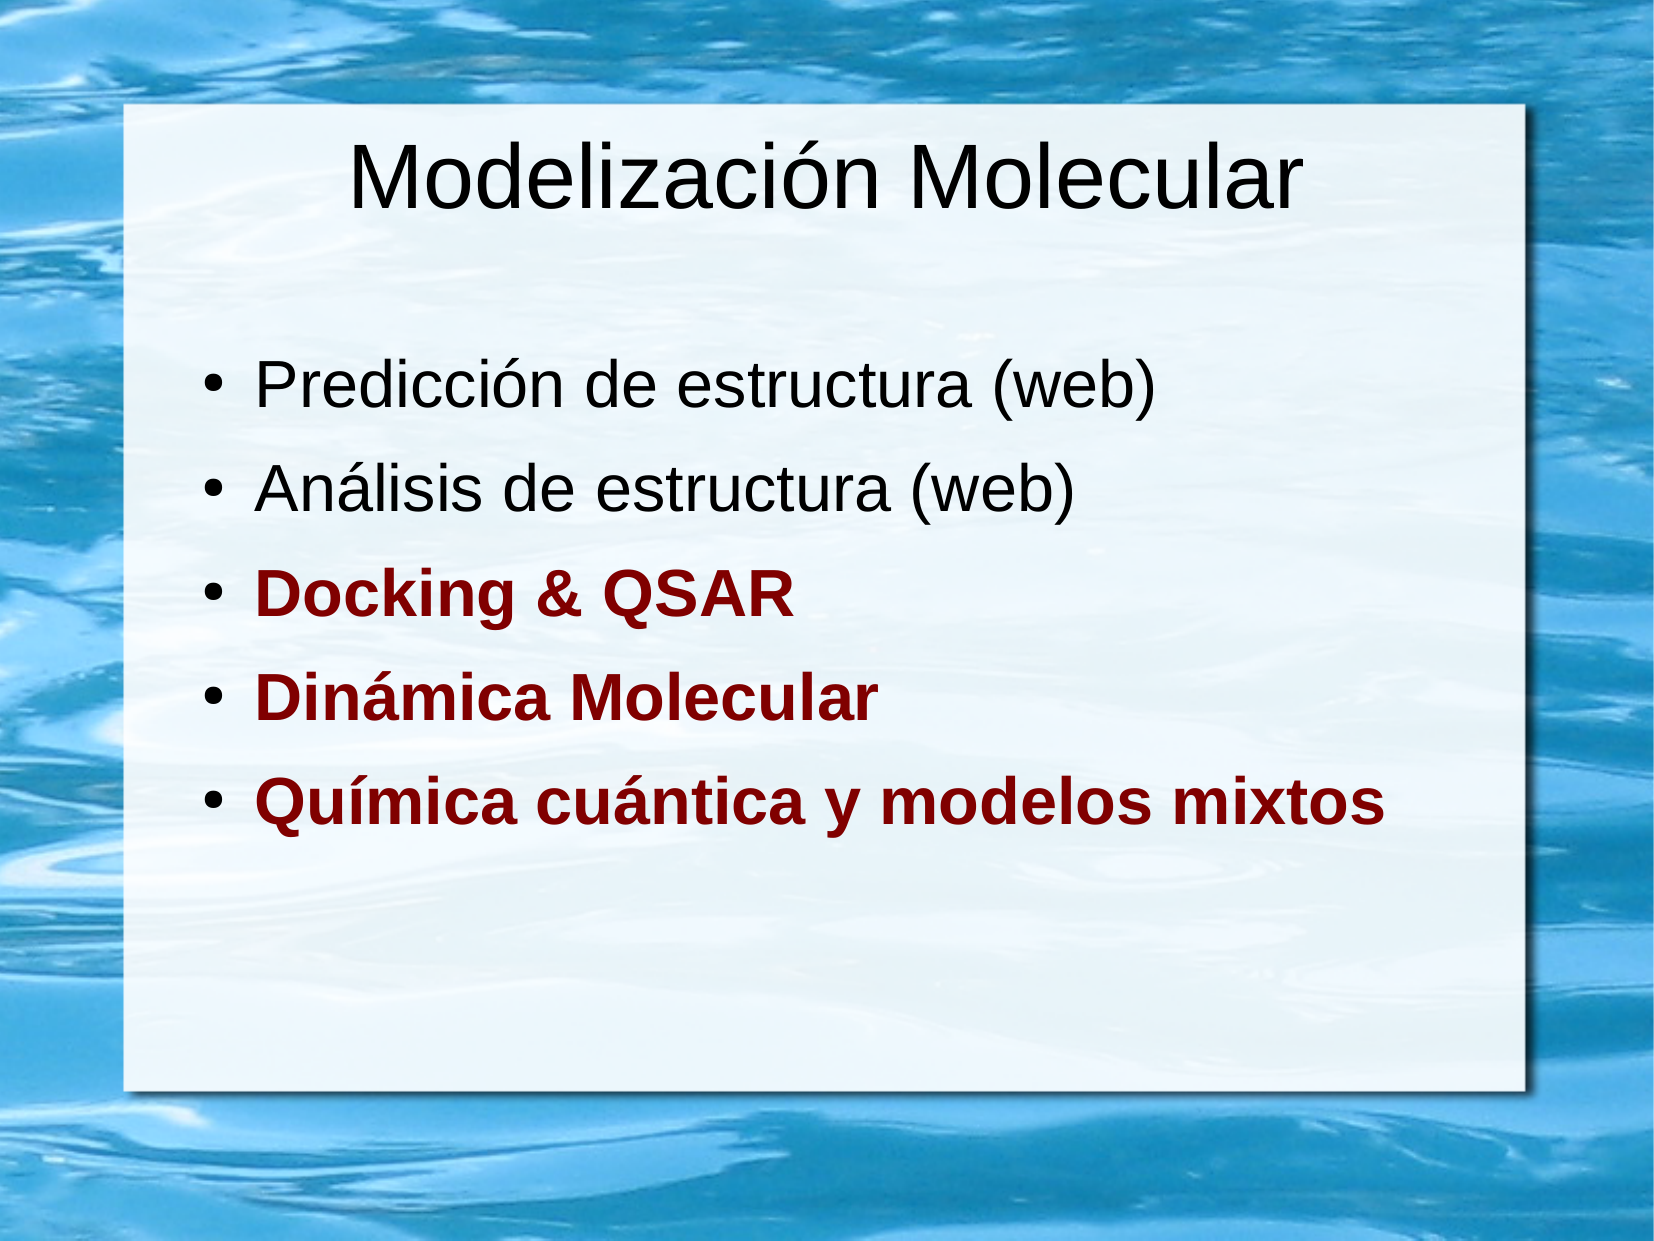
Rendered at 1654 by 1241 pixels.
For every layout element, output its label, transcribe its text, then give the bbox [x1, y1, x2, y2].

picture [0, 0, 1654, 1241]
list Predicción de estructura (web) Análisis de estructura (web) Docking & QSAR Dinámica Molecular Química cuántica y modelos mixtos [183, 347, 1565, 1176]
title Modelización Molecular [147, 95, 1506, 259]
